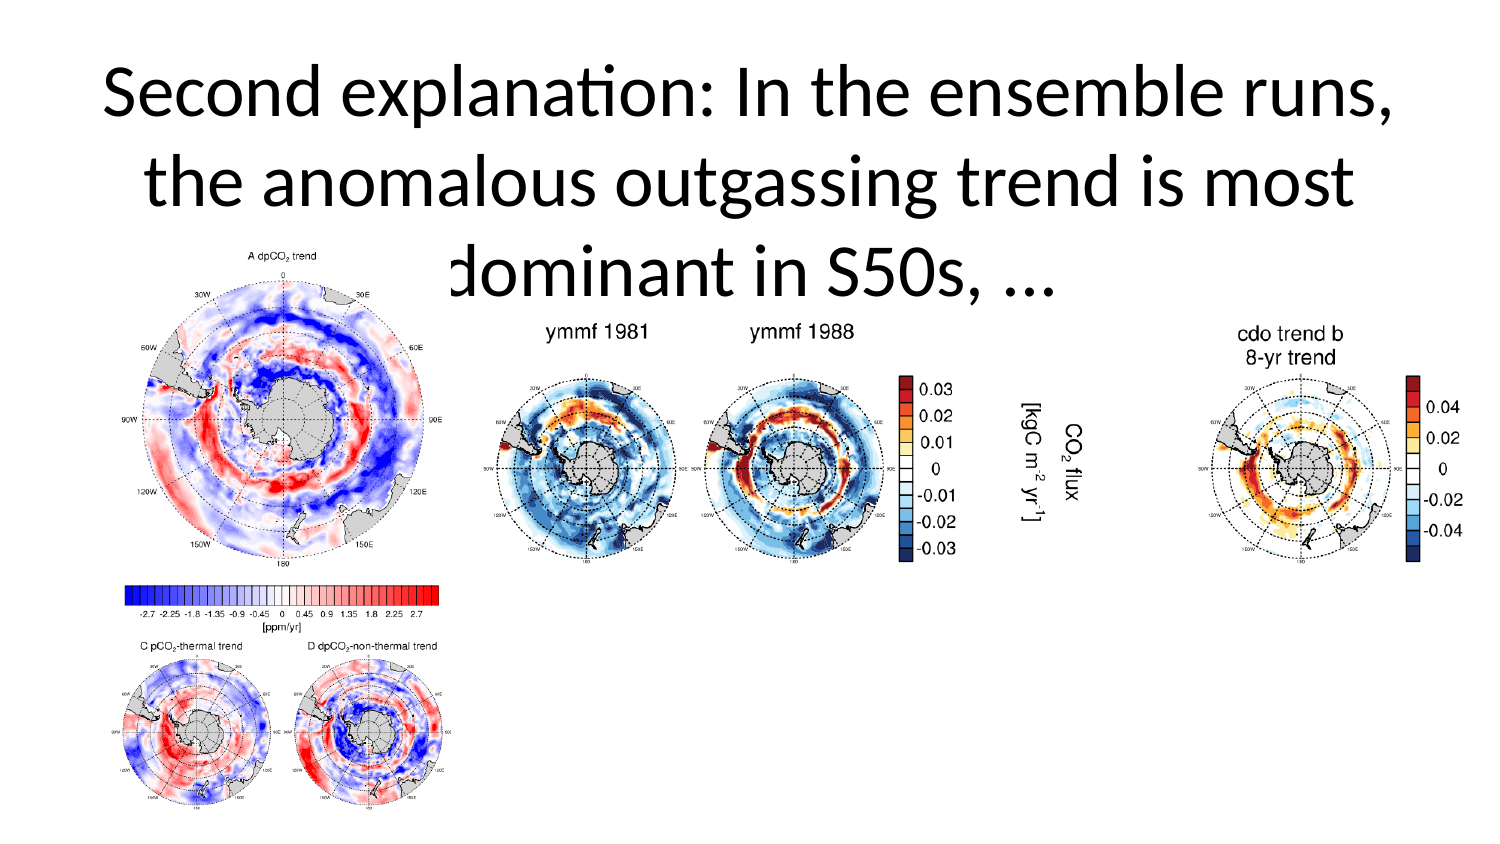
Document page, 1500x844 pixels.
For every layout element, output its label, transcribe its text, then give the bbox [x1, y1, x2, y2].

picture [478, 313, 1471, 567]
picture [105, 247, 451, 811]
title Second explanation: In the ensemble runs, the anomalous outgassing trend is most dominant in S50s, ... [75, 33, 1426, 175]
